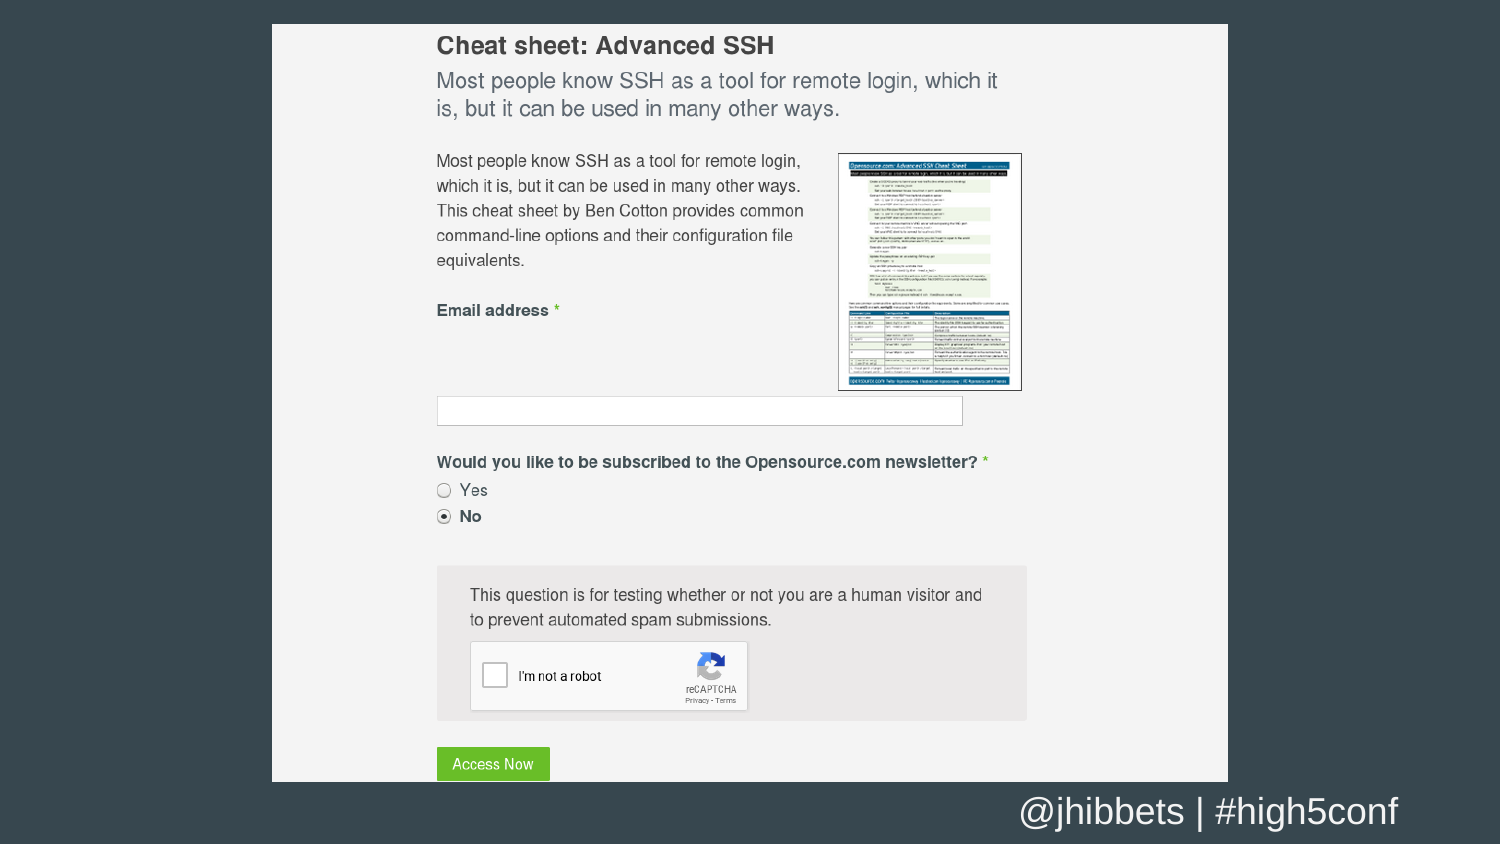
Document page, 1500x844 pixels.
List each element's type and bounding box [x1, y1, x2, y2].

picture [272, 24, 1228, 782]
